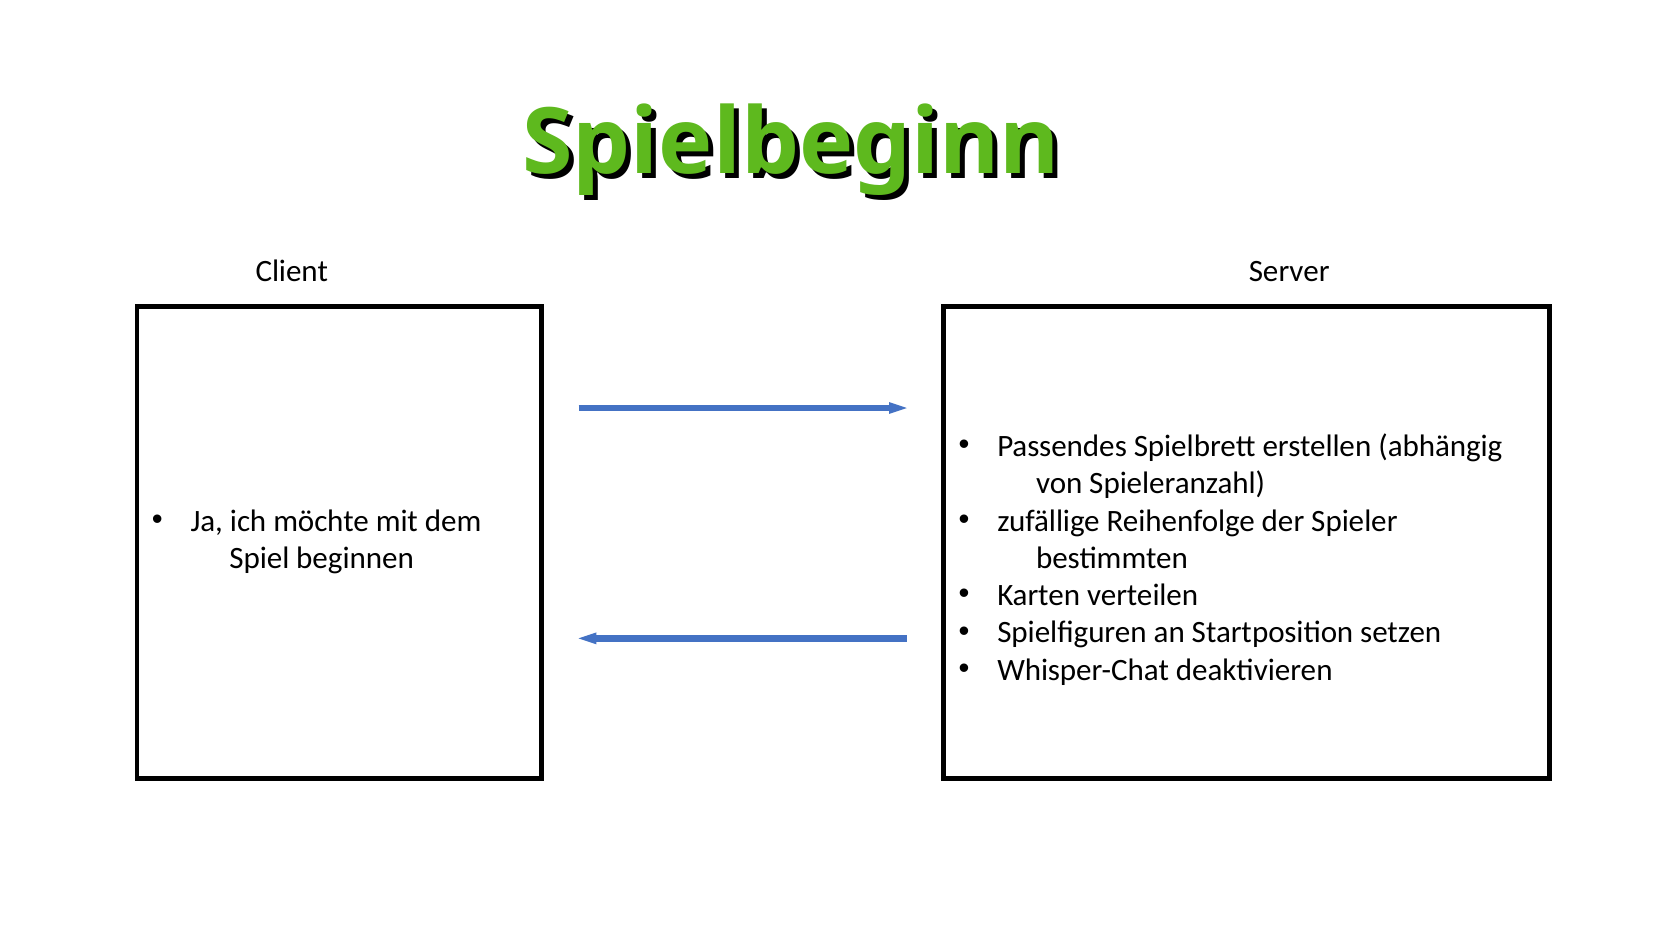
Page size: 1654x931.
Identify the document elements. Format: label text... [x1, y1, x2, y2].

text_box Ja, ich möchte mit dem Spiel beginnen [137, 306, 541, 779]
text_box Passendes Spielbrett erstellen (abhängig von Spieleranzahl) zufällige Reihenfolge der Spieler bestimmten Karten verteilen Spielfiguren an Startposition setzen Whisper-Chat deaktivieren [944, 306, 1550, 779]
text_box Client [240, 242, 344, 296]
text_box Server [1233, 242, 1346, 296]
title Spielbeginn [47, 59, 1536, 215]
